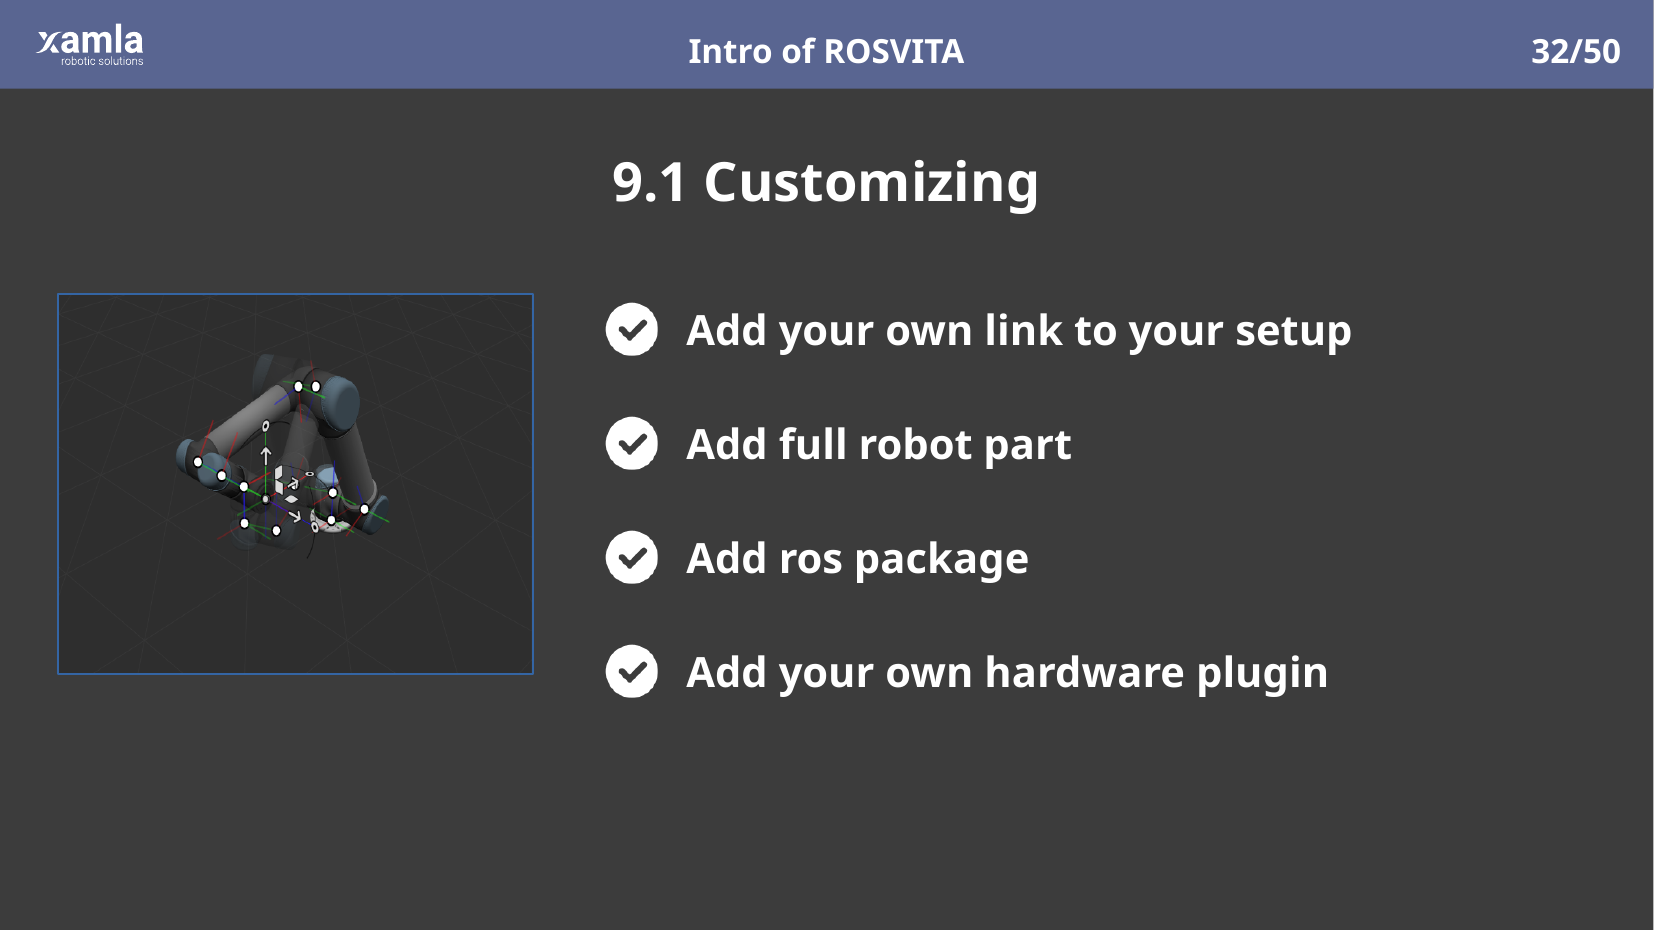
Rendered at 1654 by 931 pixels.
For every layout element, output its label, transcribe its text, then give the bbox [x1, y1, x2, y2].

picture [59, 295, 532, 674]
text_box Intro of ROSVITA [296, 20, 1357, 80]
text_box Add your own link to your setup Add full robot part Add ros package Add your own hardware plugin [590, 236, 1654, 886]
text_box 32/50 [1511, 20, 1636, 80]
text_box 9.1 Customizing [188, 135, 1465, 223]
picture [35, 23, 143, 65]
text_box [0, 0, 1654, 89]
